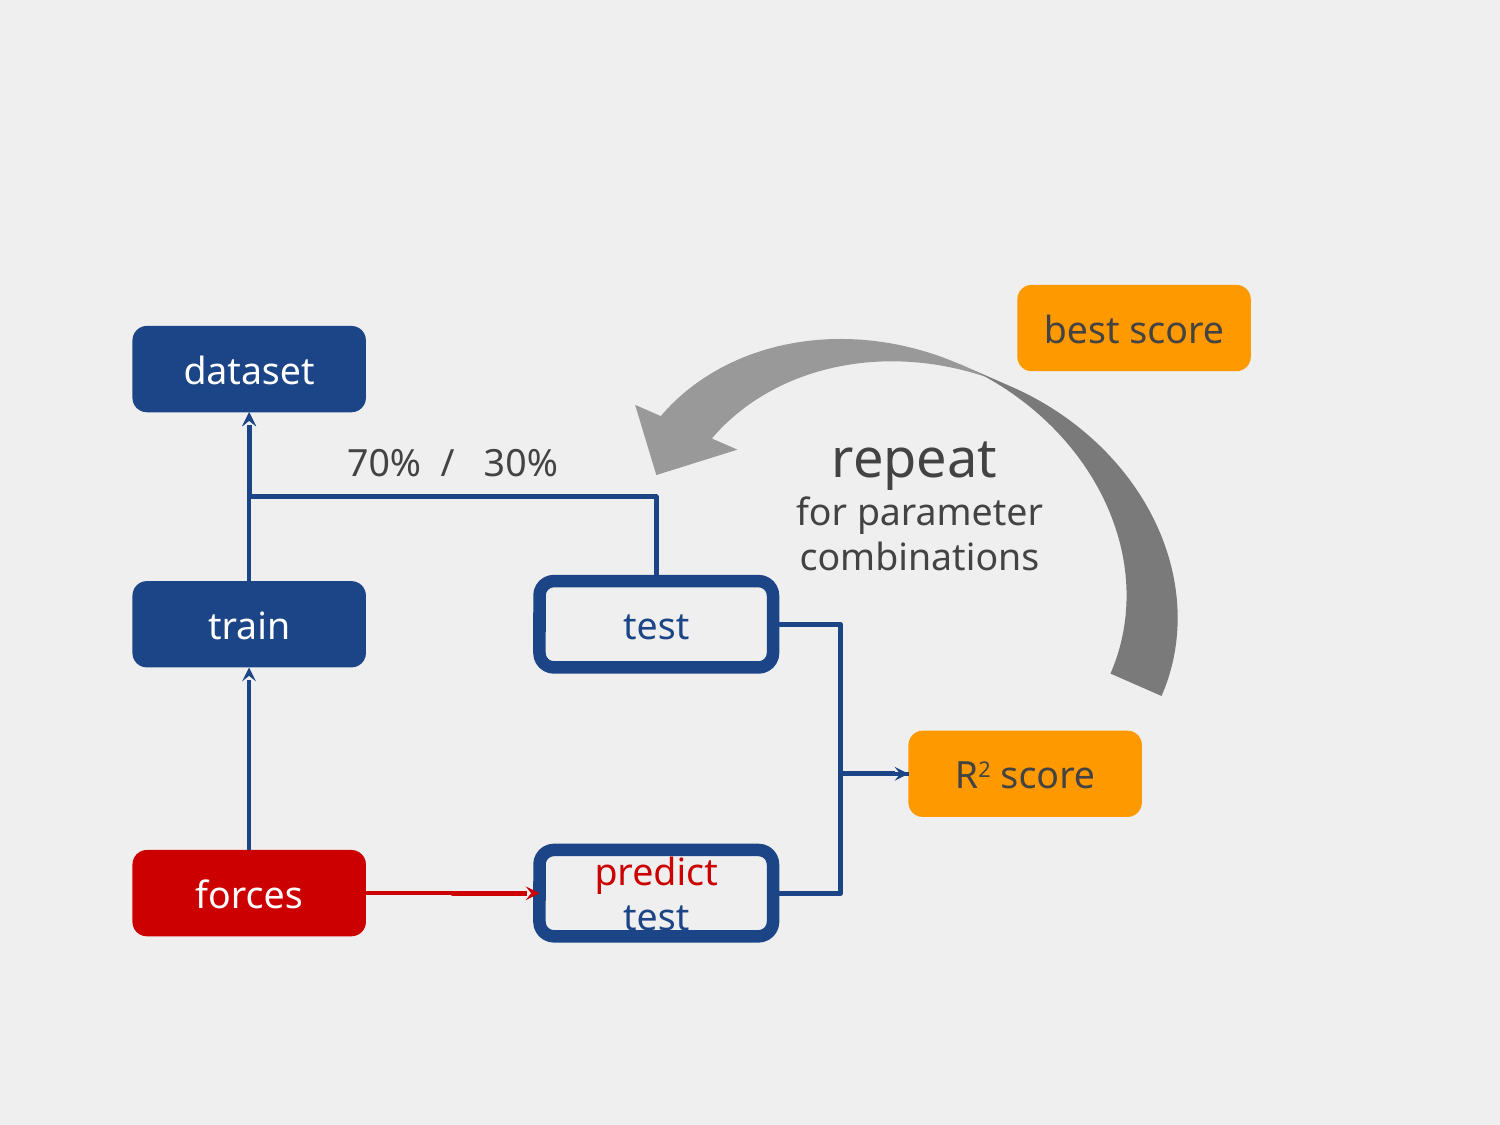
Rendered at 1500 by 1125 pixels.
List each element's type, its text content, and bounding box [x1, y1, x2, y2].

text_box forces [132, 849, 366, 937]
text_box R2 score [908, 730, 1142, 817]
text_box predict test [539, 849, 774, 937]
text_box best score [1017, 284, 1251, 372]
text_box [635, 338, 1050, 476]
text_box repeat for parameter combinations [746, 407, 1093, 614]
text_box [1093, 439, 1178, 696]
text_box test [539, 581, 774, 668]
text_box dataset [132, 325, 366, 413]
text_box 70% / 30% [279, 424, 627, 520]
text_box train [132, 581, 366, 668]
